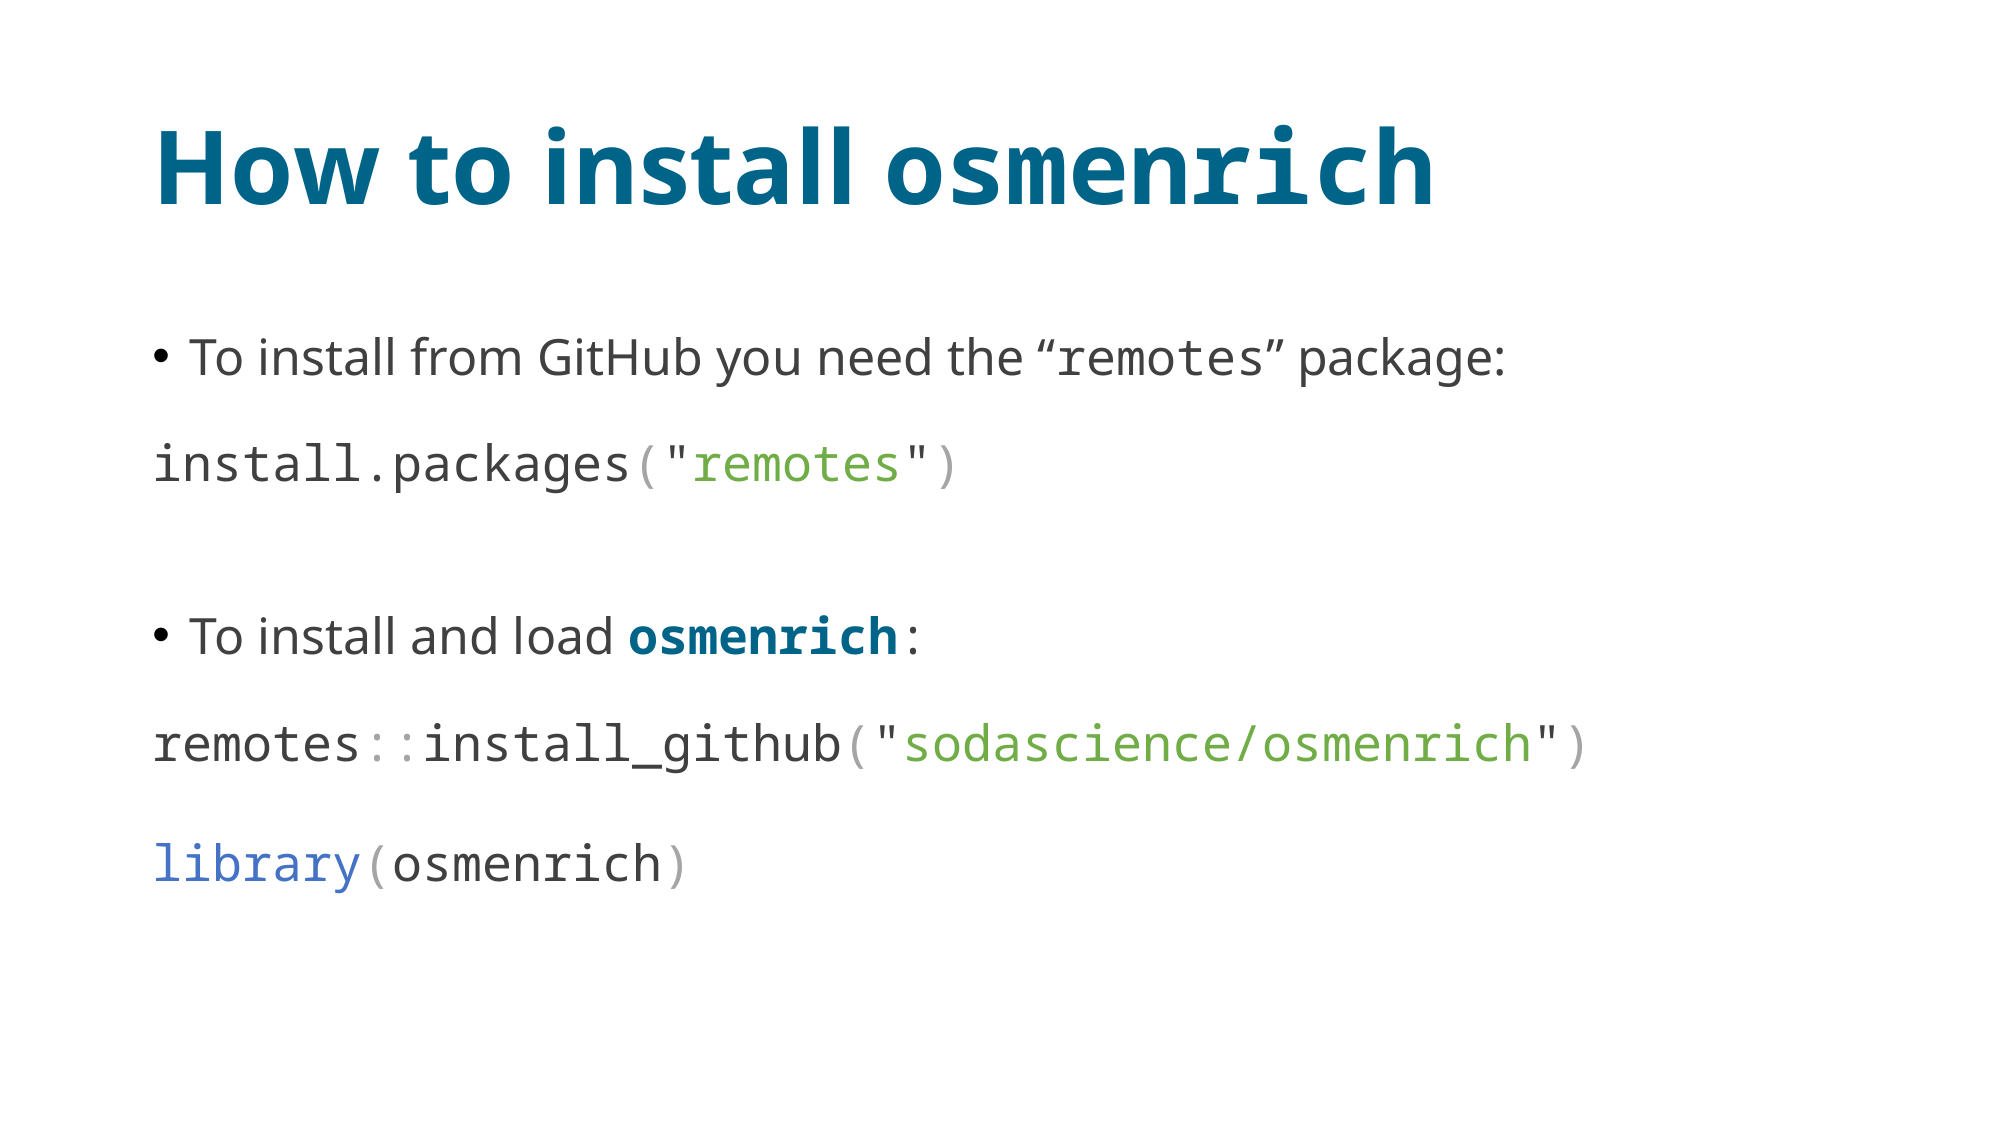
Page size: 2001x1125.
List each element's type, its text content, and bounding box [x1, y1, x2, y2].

text_box install.packages("remotes") [137, 423, 1863, 531]
text_box remotes::install_github("sodascience/osmenrich") library(osmenrich) [137, 704, 1863, 936]
text_box To install and load osmenrich: [137, 596, 1863, 704]
list To install from GitHub you need the “remotes” package: [137, 318, 1863, 423]
title How to install osmenrich [137, 50, 1892, 278]
